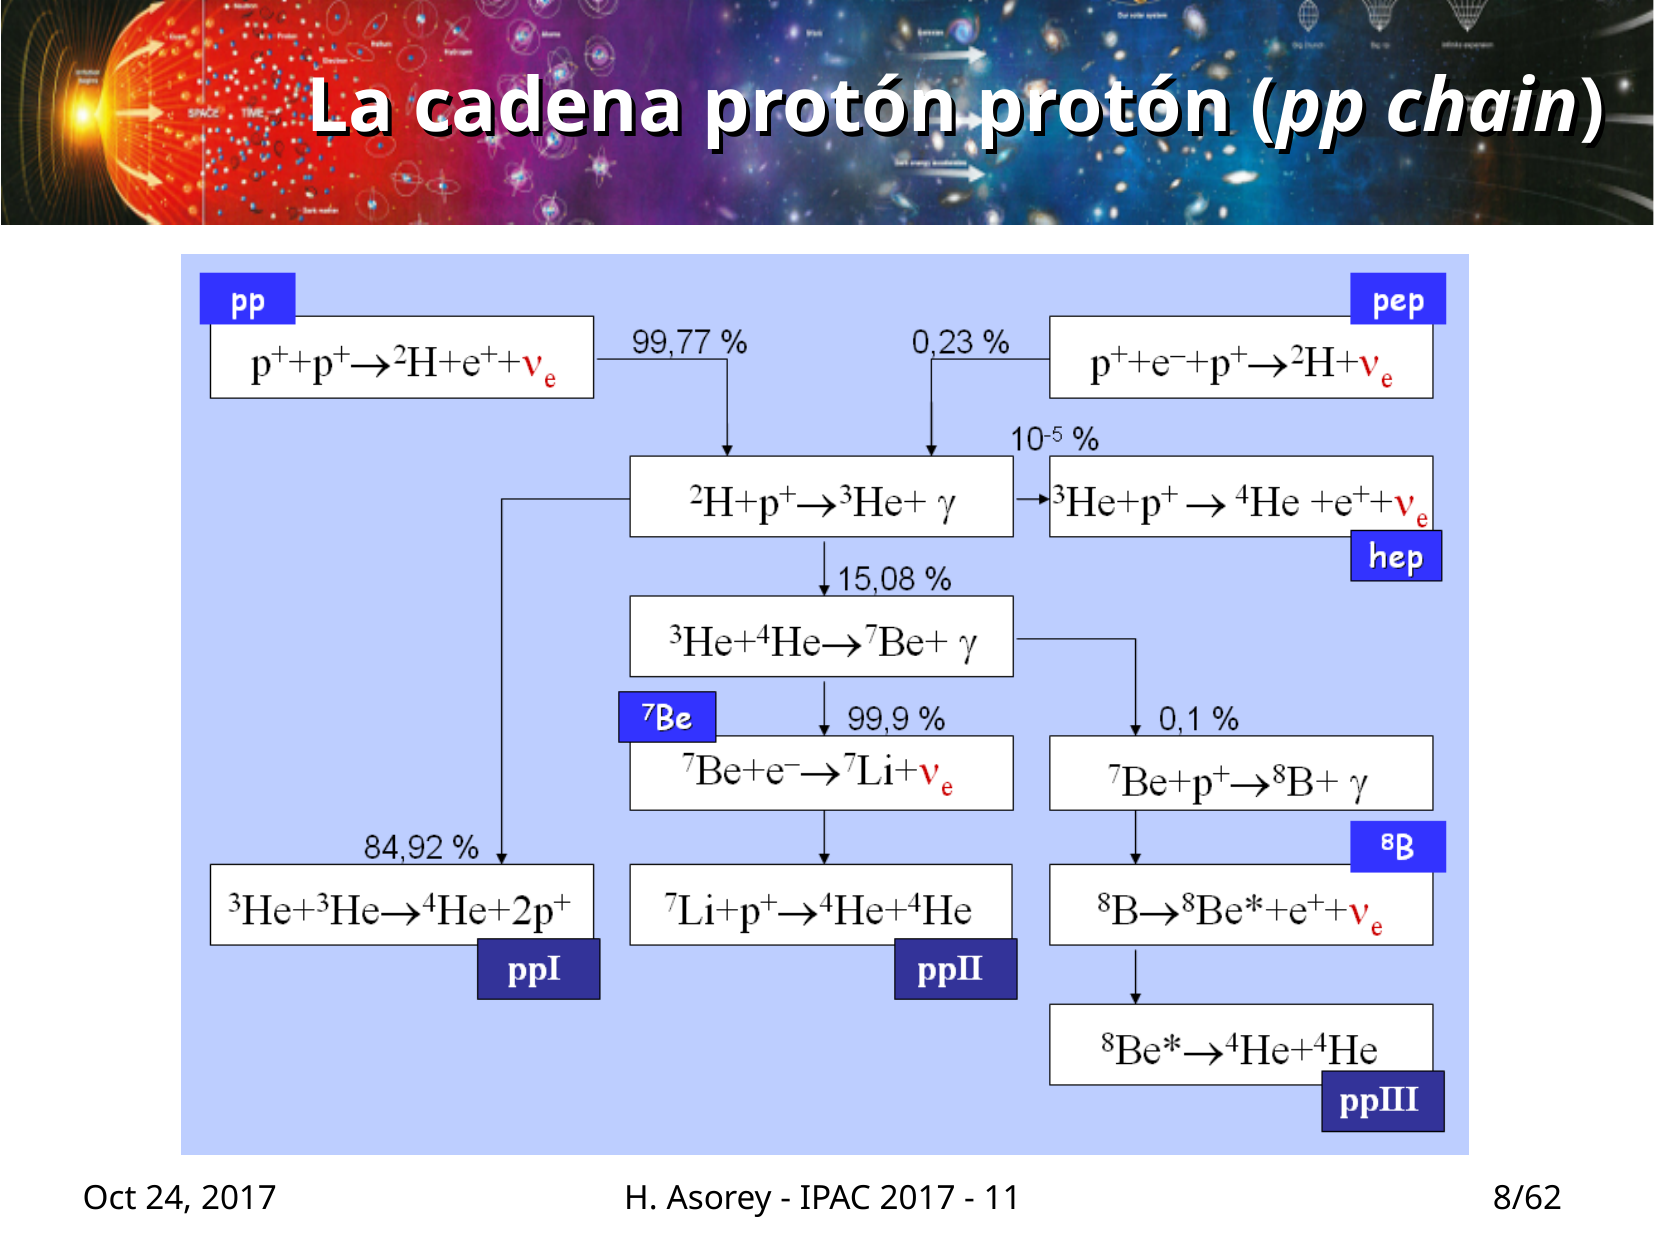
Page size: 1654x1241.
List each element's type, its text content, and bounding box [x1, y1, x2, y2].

picture [1, 0, 1654, 225]
picture [181, 254, 1469, 1156]
title La cadena protón protón (pp chain) [45, 15, 1606, 191]
